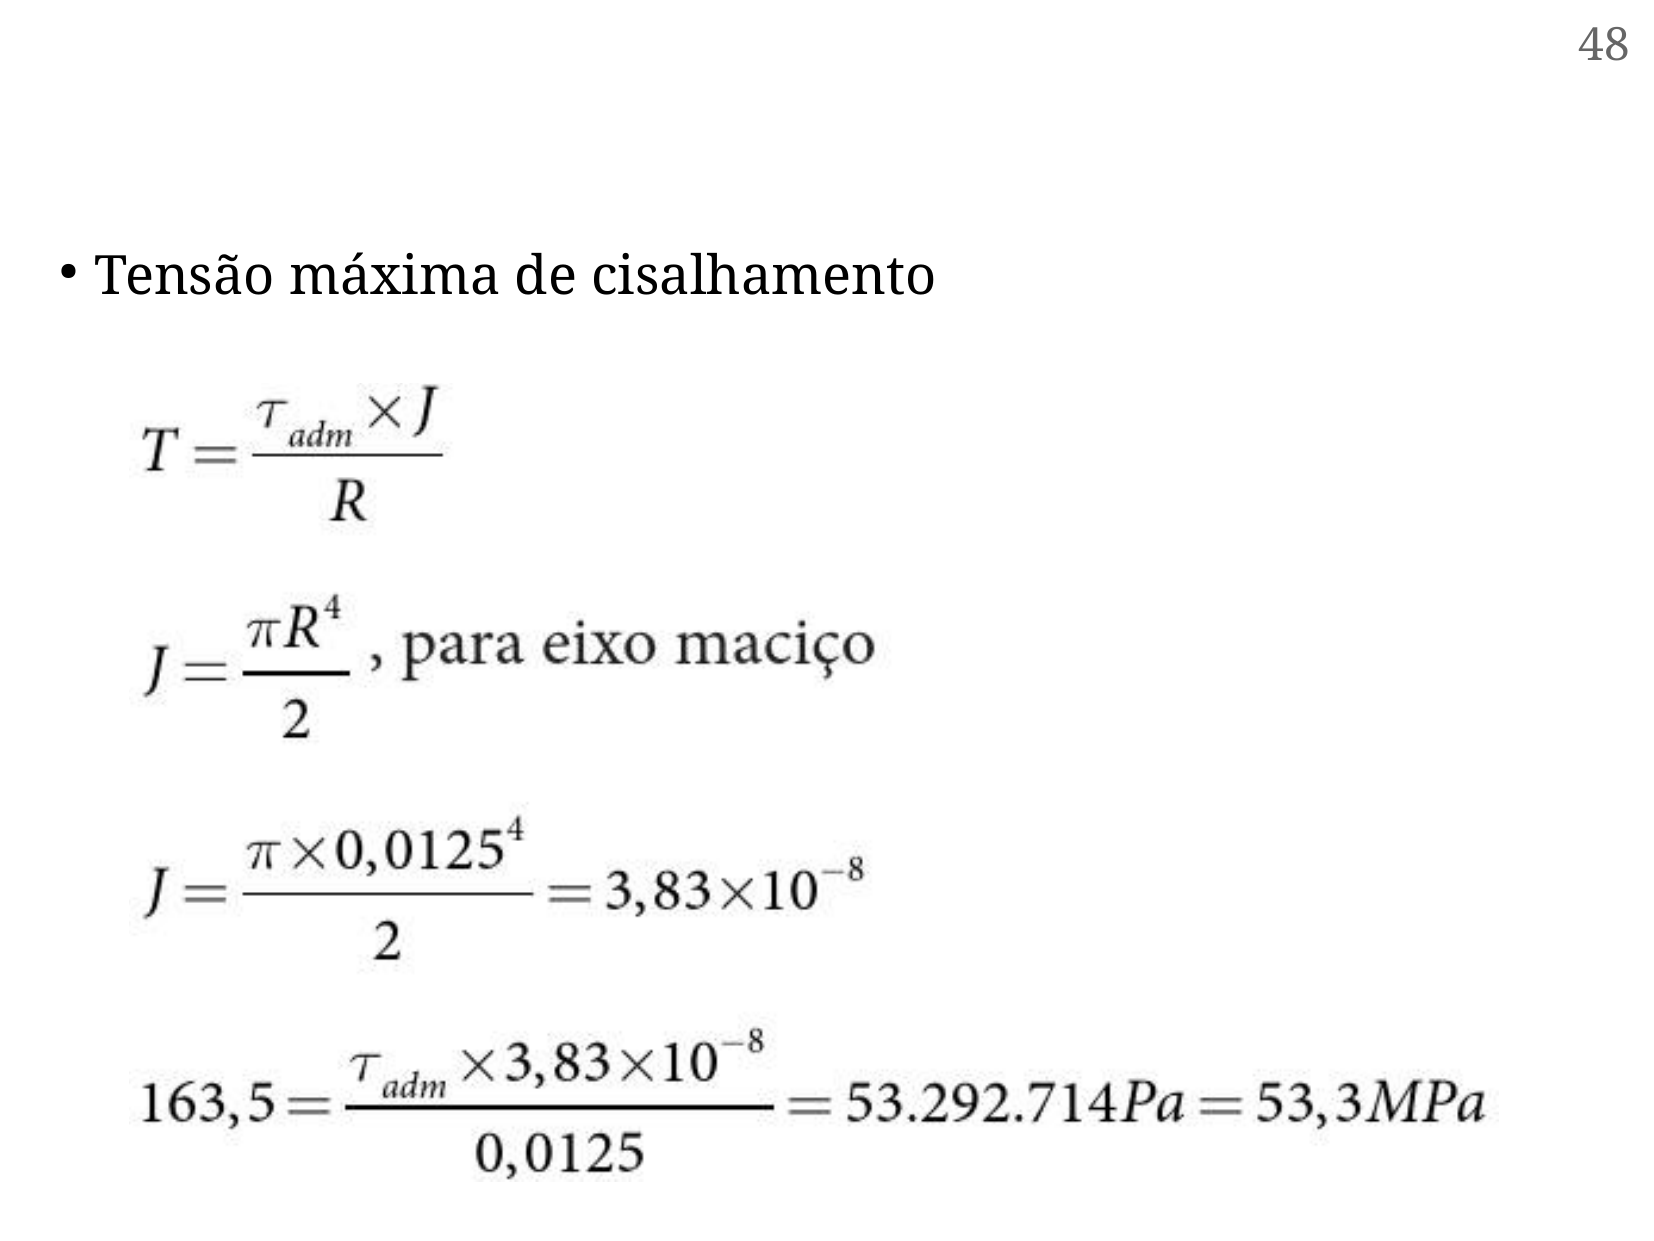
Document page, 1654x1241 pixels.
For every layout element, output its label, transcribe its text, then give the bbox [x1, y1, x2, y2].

list Tensão máxima de cisalhamento [59, 236, 1595, 1211]
picture [129, 383, 1499, 1182]
